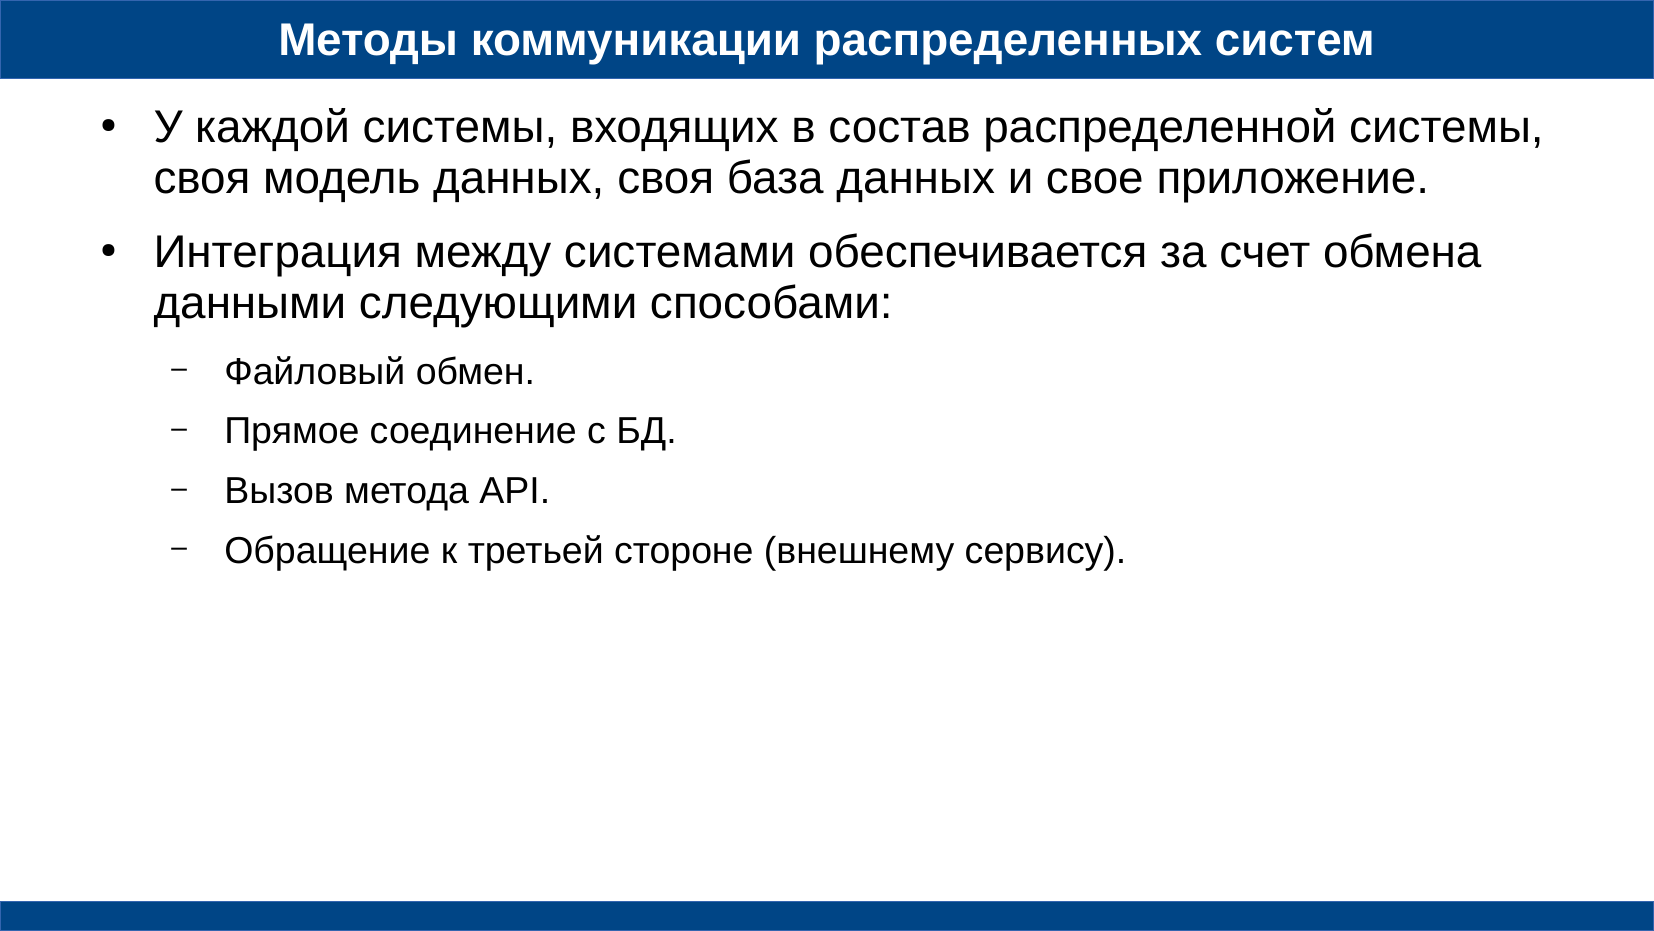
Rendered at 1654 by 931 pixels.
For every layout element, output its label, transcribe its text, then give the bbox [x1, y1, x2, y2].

list У каждой системы, входящих в состав распределенной системы, своя модель данных, своя база данных и свое приложение. Интеграция между системами обеспечивается за счет обмена данными следующими способами: Файловый обмен. Прямое соединение с БД. Вызов метода API. Обращение к третьей стороне (внешнему сервису). [82, 101, 1571, 641]
title Методы коммуникации распределенных систем [0, 0, 1654, 79]
